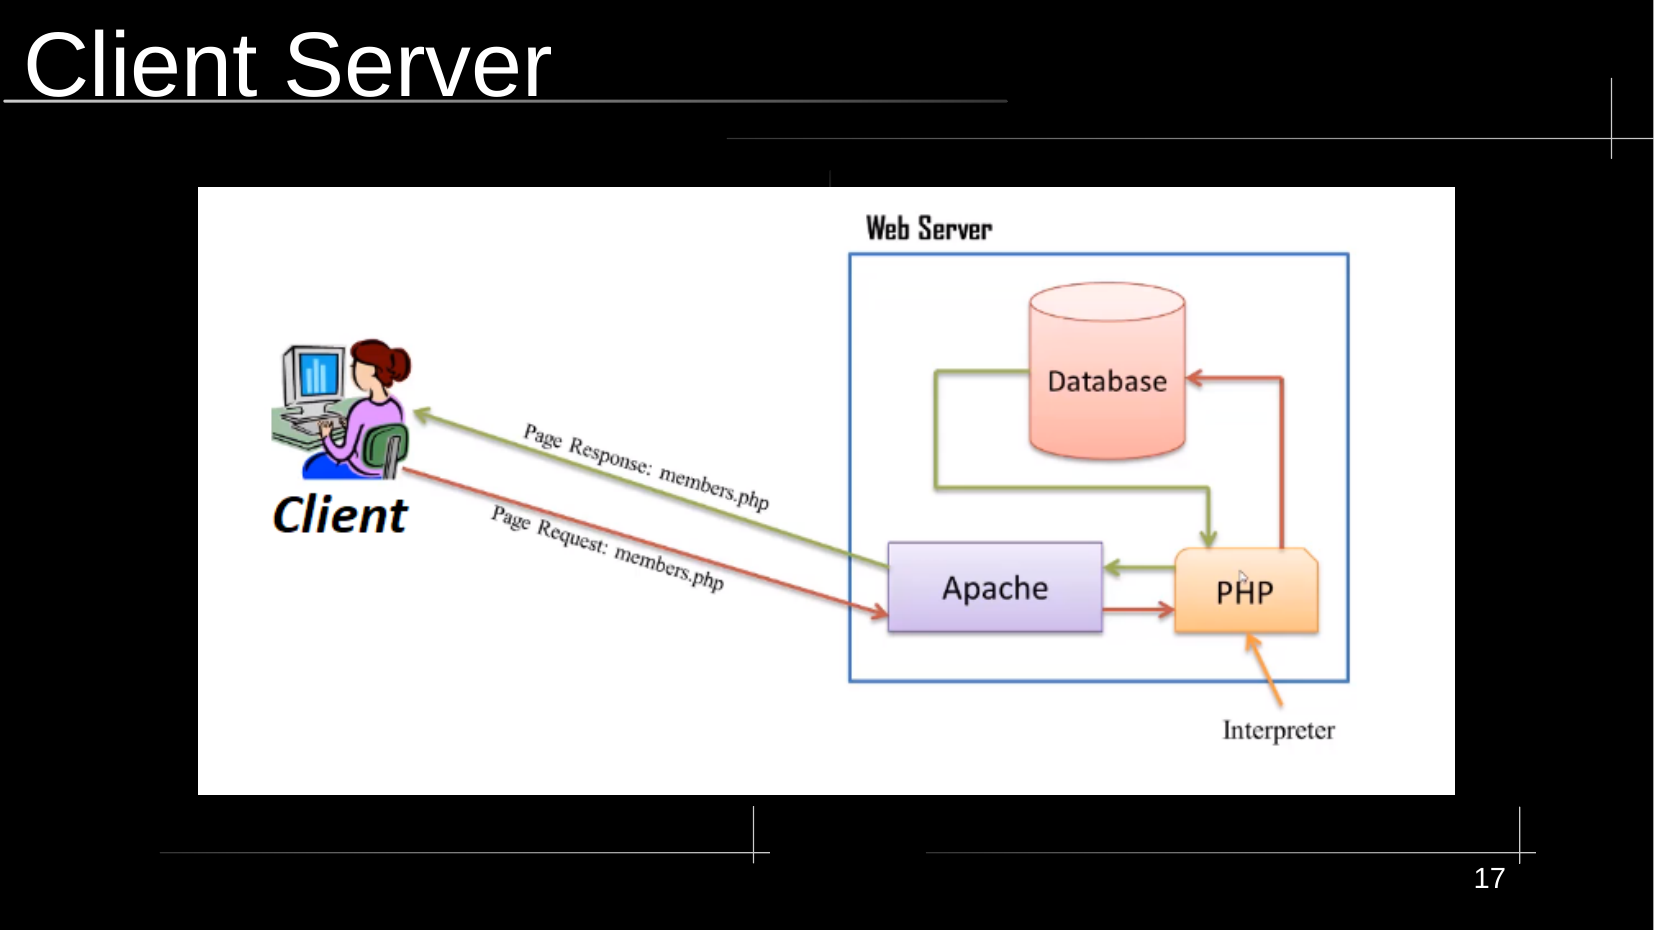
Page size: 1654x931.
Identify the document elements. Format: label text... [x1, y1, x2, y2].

picture [198, 187, 1455, 795]
title Client Server [23, 11, 1589, 119]
